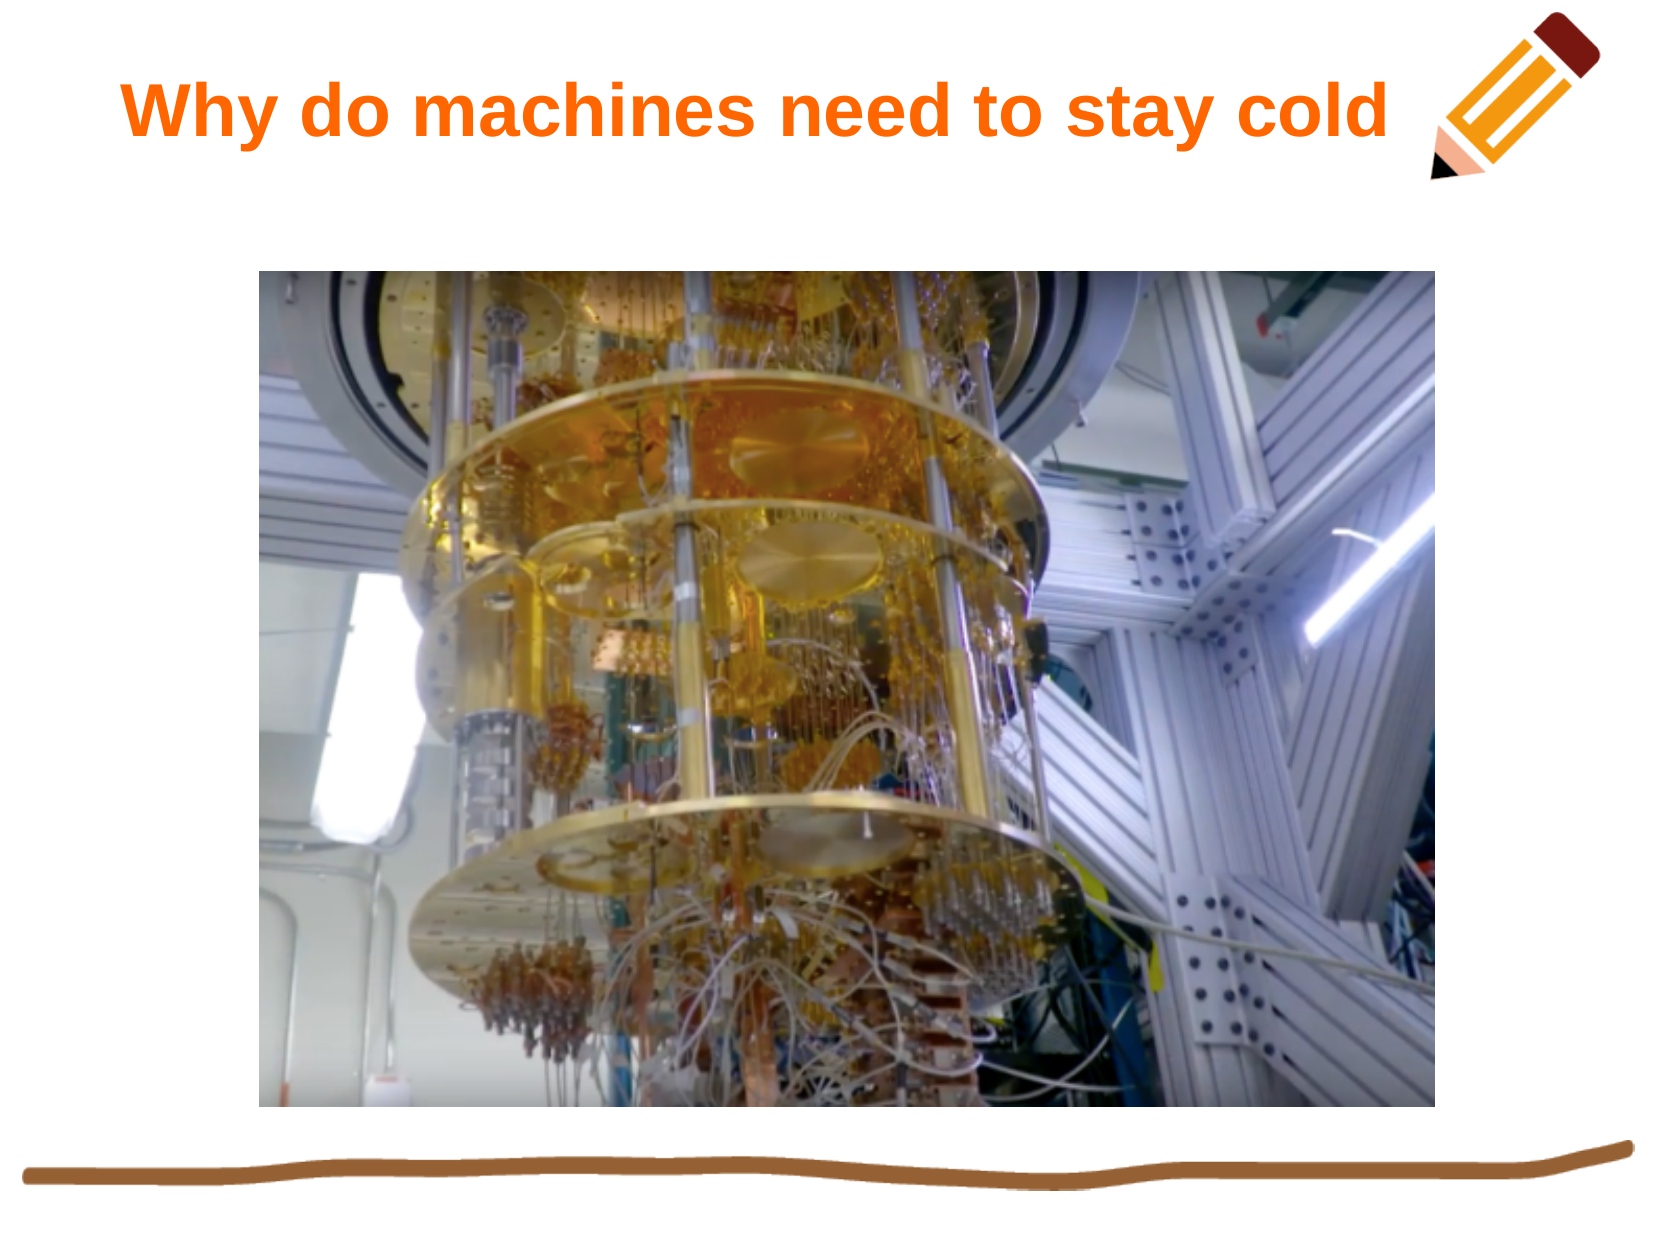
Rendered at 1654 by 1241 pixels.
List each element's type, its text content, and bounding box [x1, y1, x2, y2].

picture [259, 271, 1435, 1107]
picture [22, 1140, 1635, 1191]
picture [1430, 12, 1601, 181]
title Why do machines need to stay cold [82, 49, 1430, 172]
